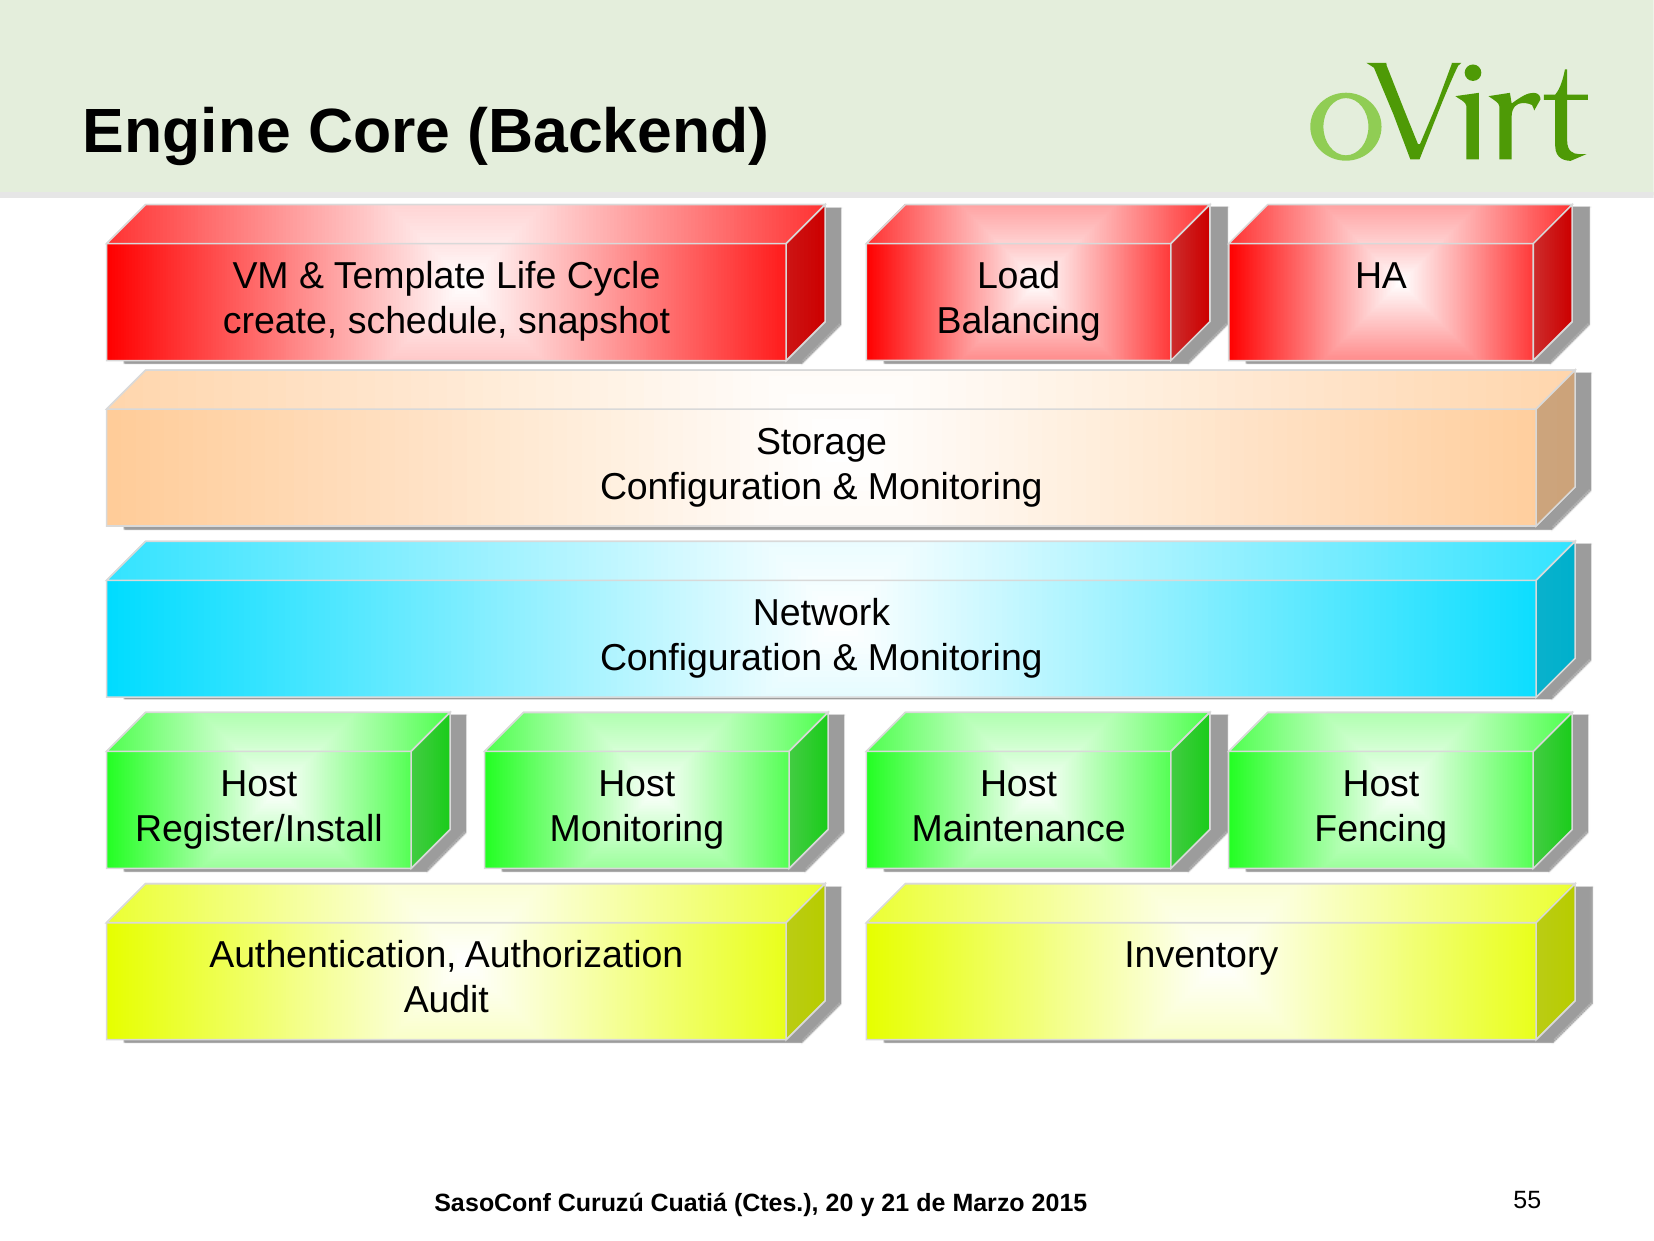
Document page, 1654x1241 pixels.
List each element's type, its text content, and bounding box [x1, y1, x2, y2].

text_box Authentication, Authorization Audit [106, 923, 786, 1040]
text_box Load Balancing [866, 244, 1170, 361]
text_box Host Monitoring [484, 752, 789, 869]
title Engine Core (Backend) [82, 37, 1303, 226]
text_box Storage Configuration & Monitoring [106, 410, 1536, 527]
text_box Host Maintenance [866, 752, 1170, 869]
text_box VM & Template Life Cycle create, schedule, snapshot [106, 244, 786, 361]
text_box HA [1228, 244, 1533, 361]
text_box Network Configuration & Monitoring [106, 581, 1536, 698]
text_box Inventory [866, 923, 1536, 1040]
text_box Host Register/Install [106, 752, 411, 869]
text_box Host Fencing [1228, 752, 1533, 869]
